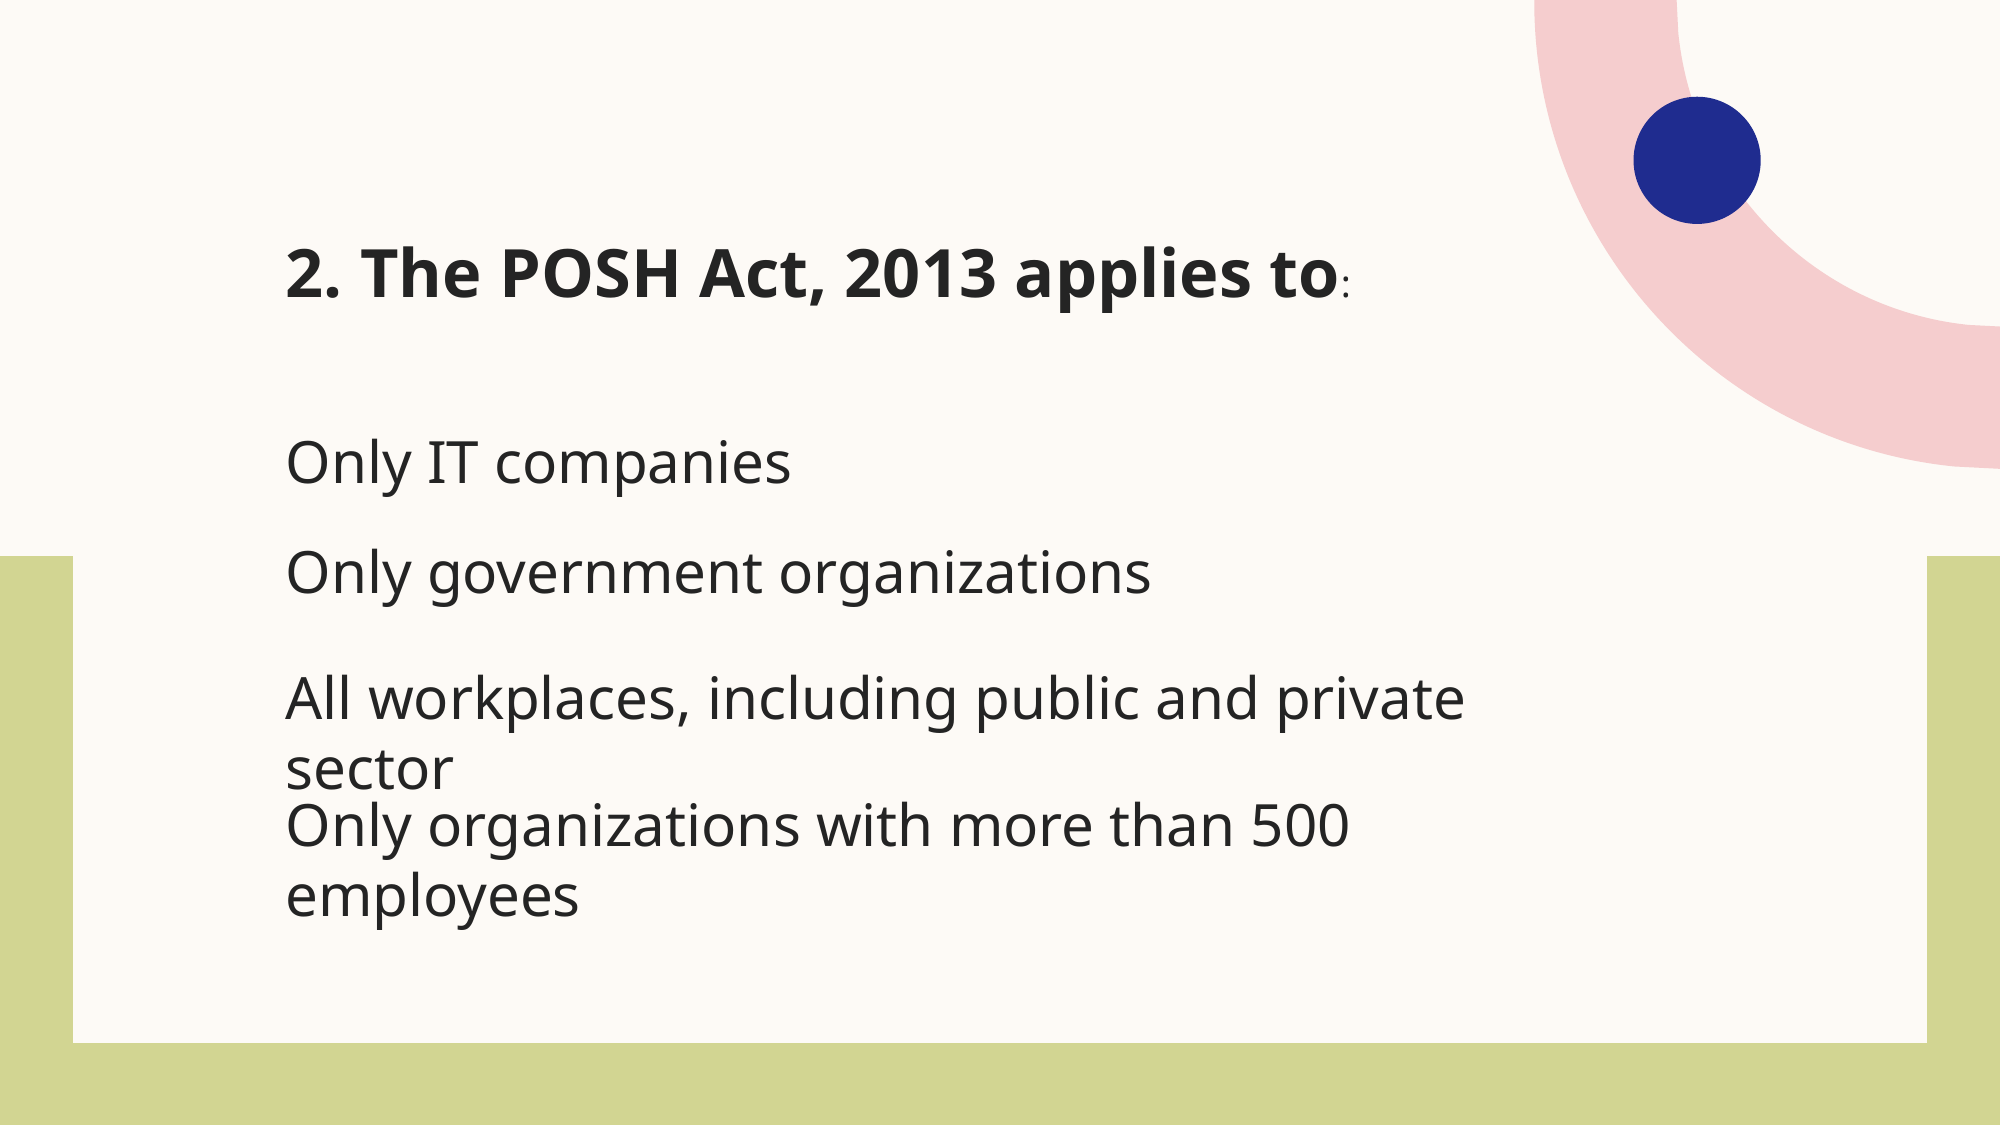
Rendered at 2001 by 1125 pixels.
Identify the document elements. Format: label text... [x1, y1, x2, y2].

text_box Only organizations with more than 500 employees [270, 780, 1606, 867]
text_box Only government organizations [270, 527, 1273, 614]
text_box All workplaces, including public and private sector [270, 654, 1620, 740]
text_box 2. The POSH Act, 2013 applies to: [270, 223, 1433, 365]
text_box Only IT companies [270, 417, 1273, 504]
